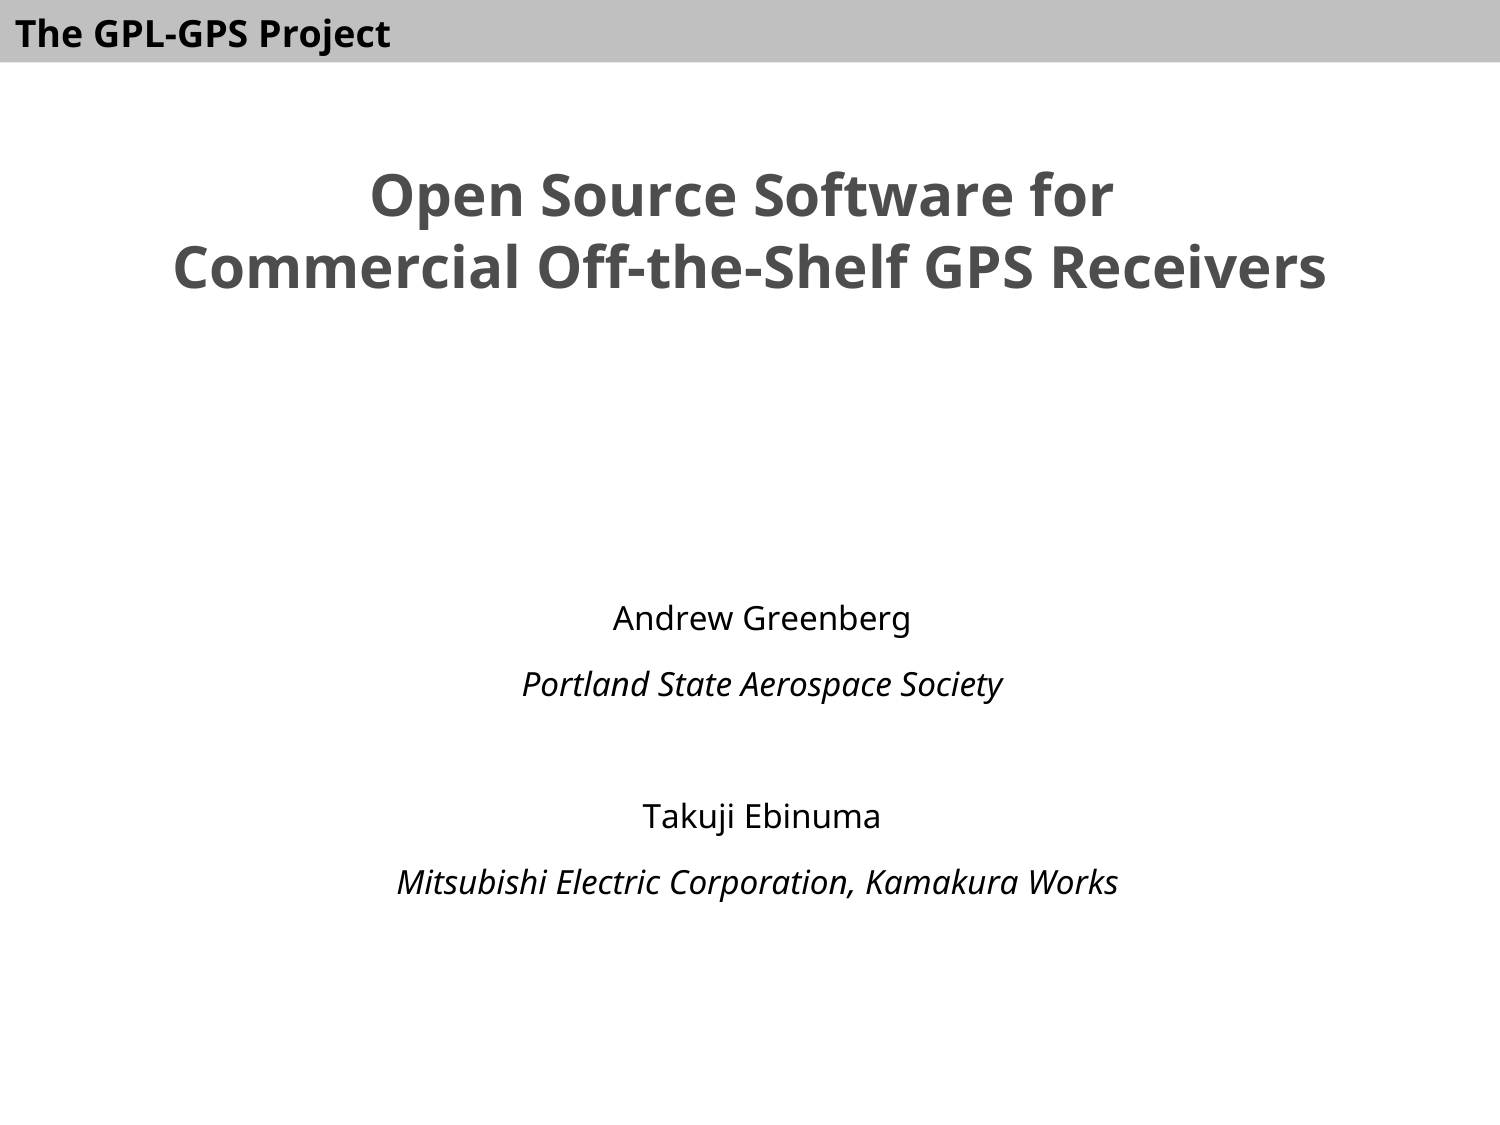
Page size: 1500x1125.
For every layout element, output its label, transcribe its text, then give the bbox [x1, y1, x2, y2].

title Open Source Software for Commercial Off-the-Shelf GPS Receivers [37, 137, 1463, 325]
text_box Andrew Greenberg Portland State Aerospace Society Takuji Ebinuma Mitsubishi Electric Corporation, Kamakura Works [337, 587, 1188, 913]
